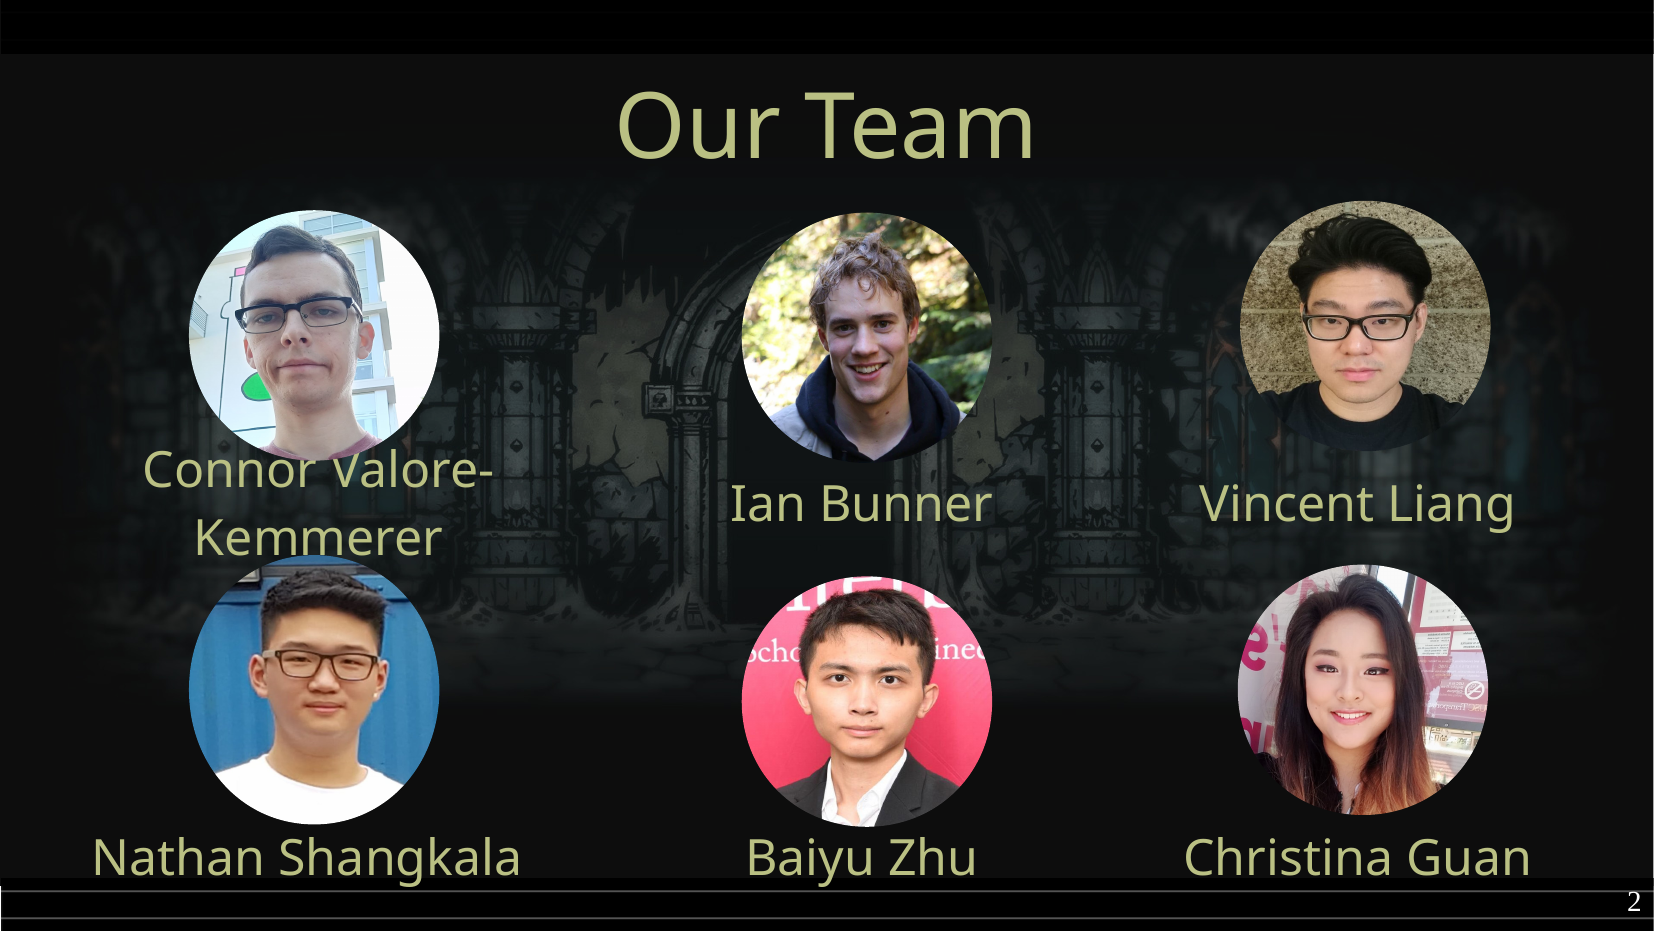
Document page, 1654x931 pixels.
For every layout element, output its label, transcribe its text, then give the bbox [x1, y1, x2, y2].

title Connor Valore-Kemmerer [70, 460, 567, 544]
title Baiyu Zhu [614, 814, 1111, 898]
title Nathan Shangkala [59, 814, 556, 898]
text_box [188, 555, 440, 825]
title Our Team [188, 45, 1465, 201]
text_box [1237, 564, 1489, 816]
title Vincent Liang [1110, 460, 1607, 544]
picture [0, 0, 1654, 931]
text_box [1240, 200, 1491, 452]
text_box [741, 212, 993, 463]
text_box [741, 576, 993, 827]
title Christina Guan [1110, 815, 1607, 898]
text_box [188, 210, 440, 461]
title Ian Bunner [614, 460, 1110, 544]
